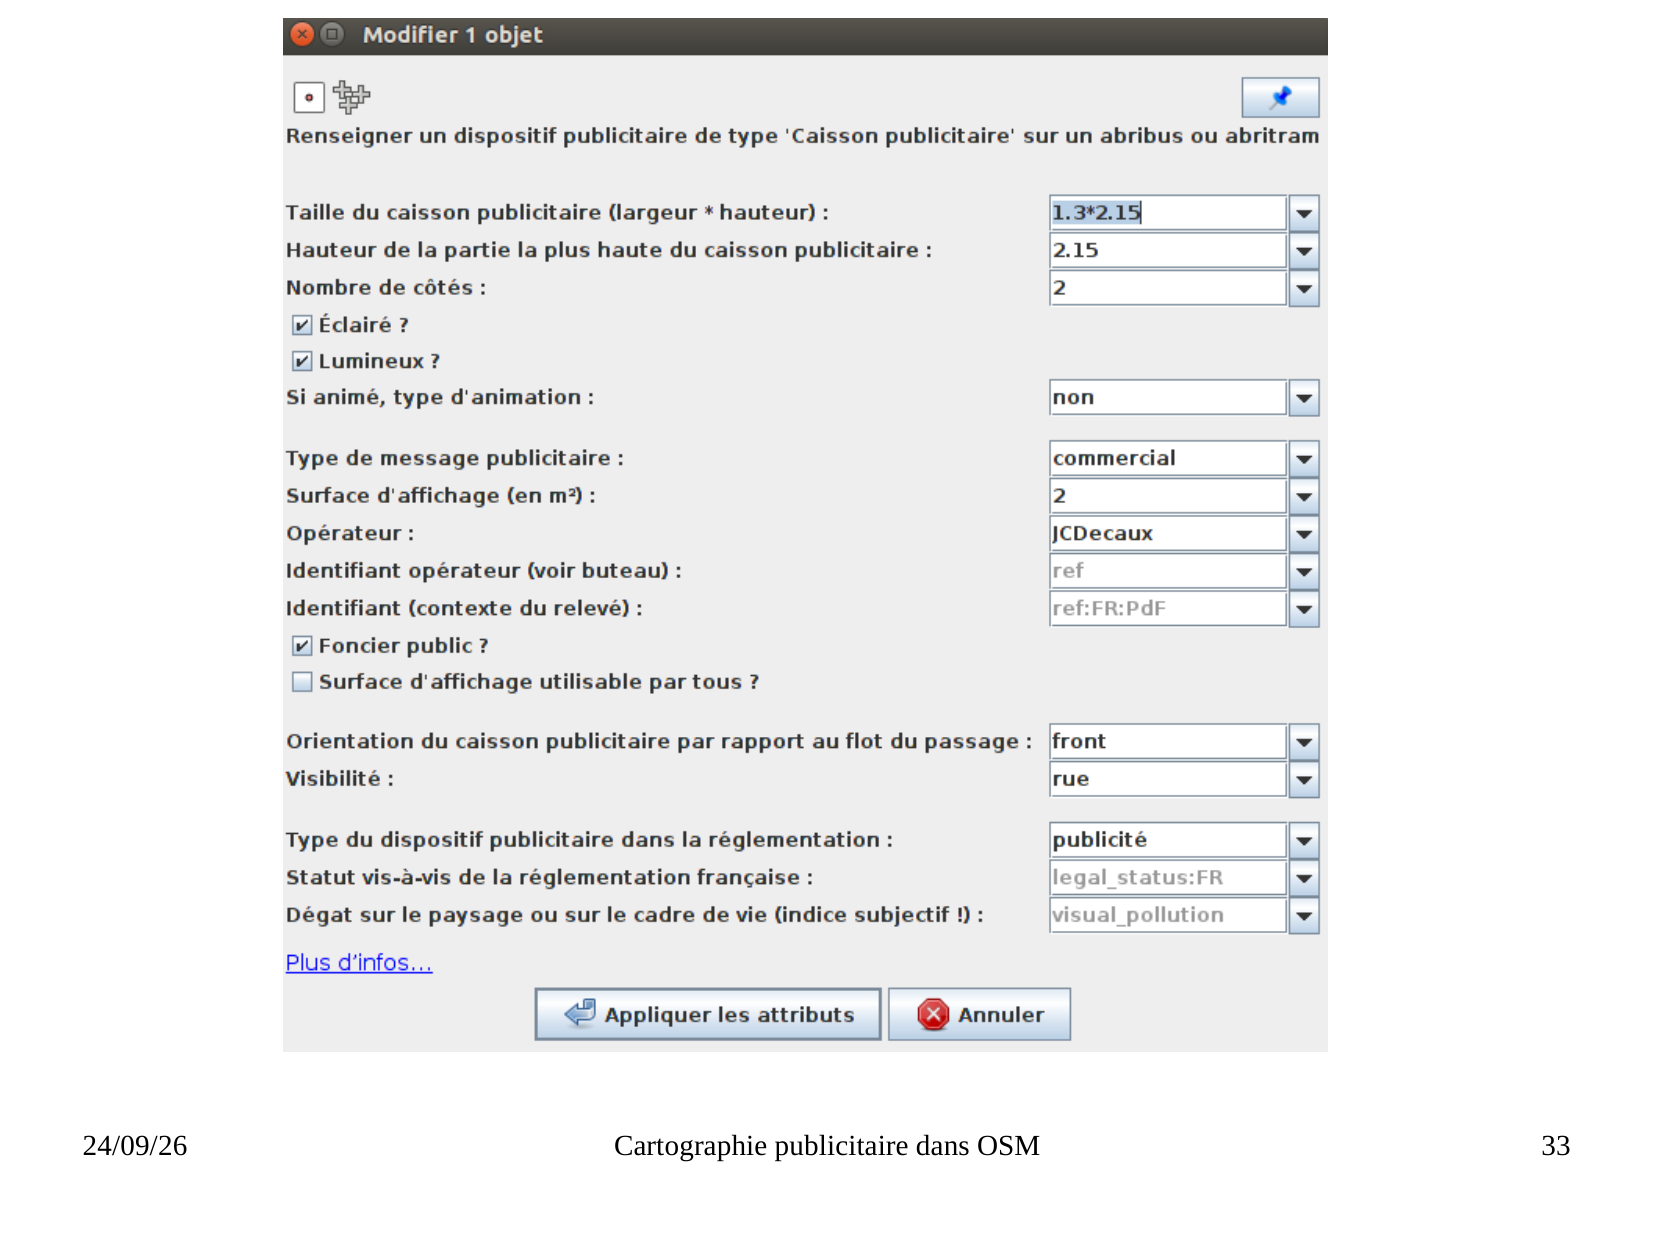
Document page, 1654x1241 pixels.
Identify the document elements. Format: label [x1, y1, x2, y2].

picture [283, 18, 1328, 1052]
